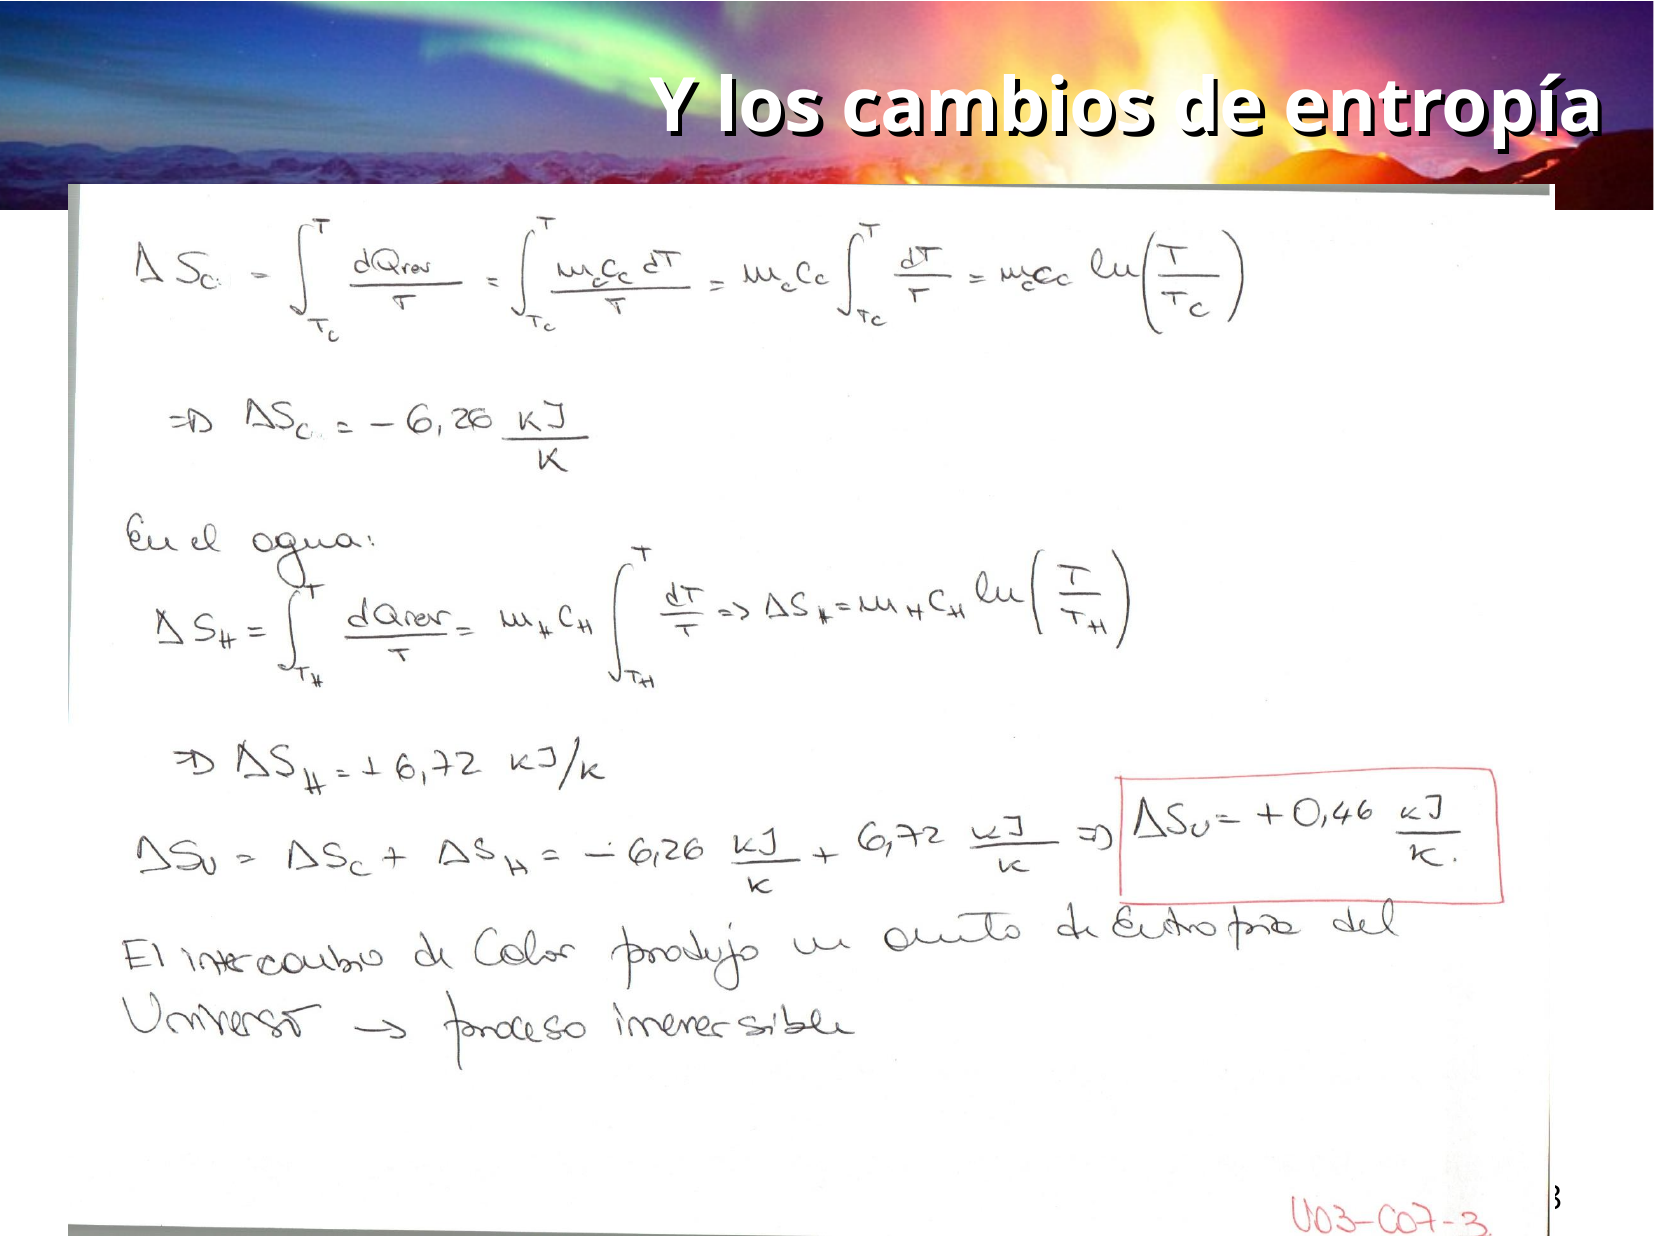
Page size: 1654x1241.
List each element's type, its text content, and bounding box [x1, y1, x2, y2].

picture [0, 1, 1654, 1237]
title Y los cambios de entropía [45, 15, 1606, 191]
